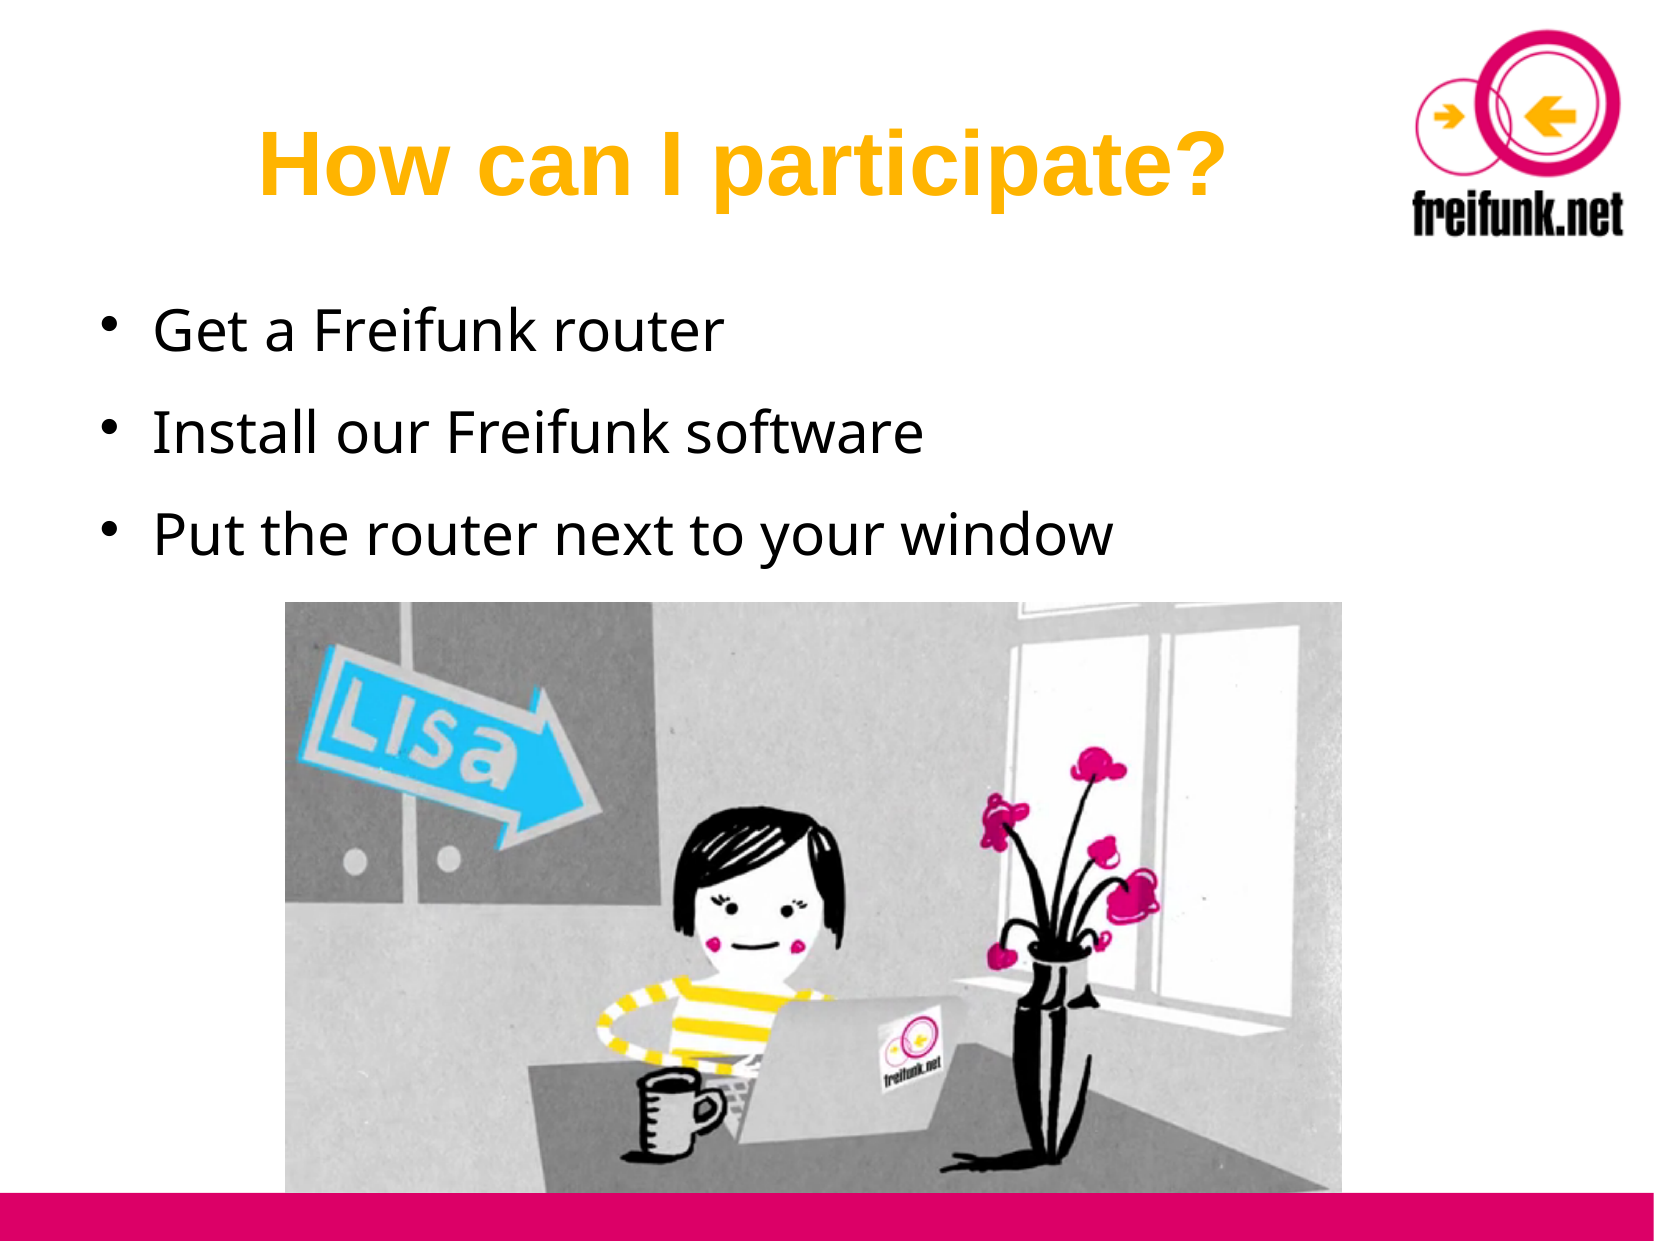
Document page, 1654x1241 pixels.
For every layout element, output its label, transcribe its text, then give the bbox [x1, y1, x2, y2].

title How can I participate? [82, 53, 1406, 261]
picture [1380, 0, 1654, 266]
list Get a Freifunk router Install our Freifunk software Put the router next to your window [82, 290, 1571, 1010]
picture [285, 602, 1342, 1193]
